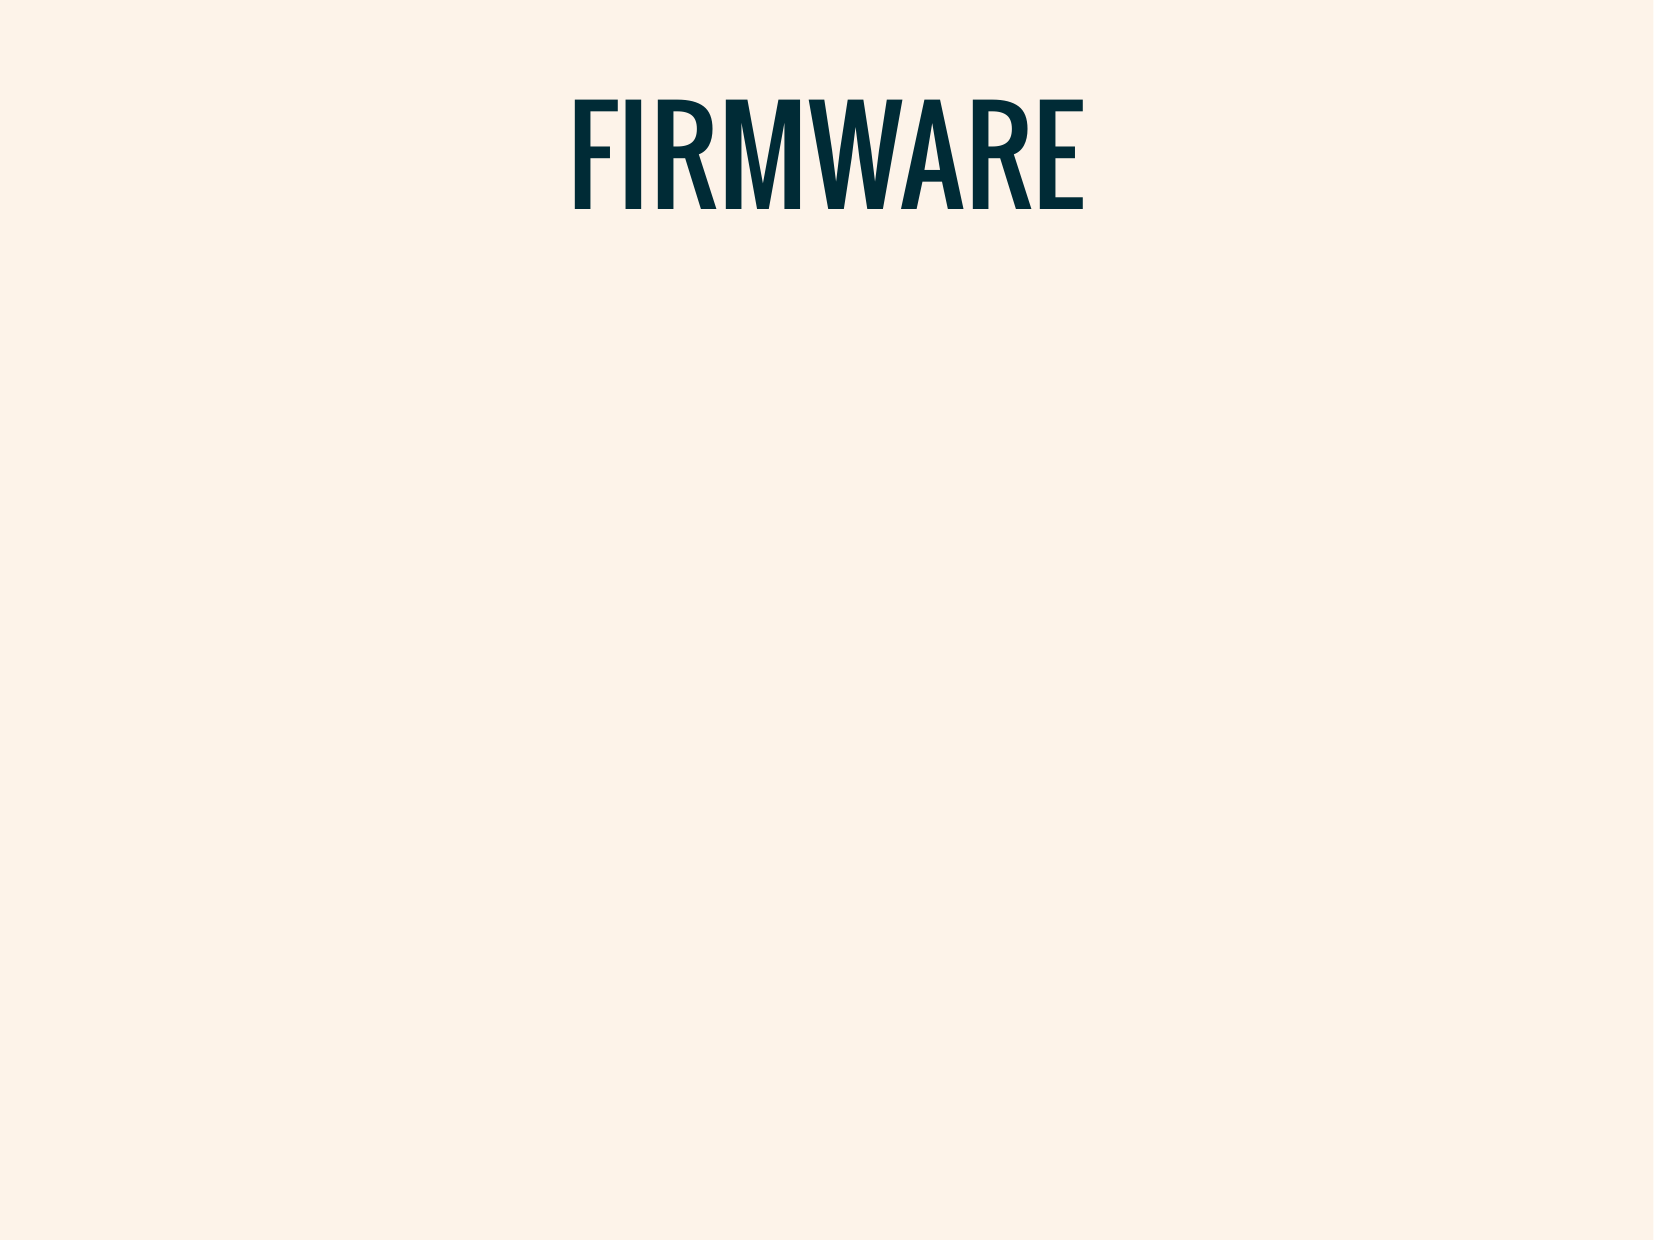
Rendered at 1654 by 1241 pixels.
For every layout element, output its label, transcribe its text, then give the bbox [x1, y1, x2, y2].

title Firmware [82, 49, 1571, 257]
